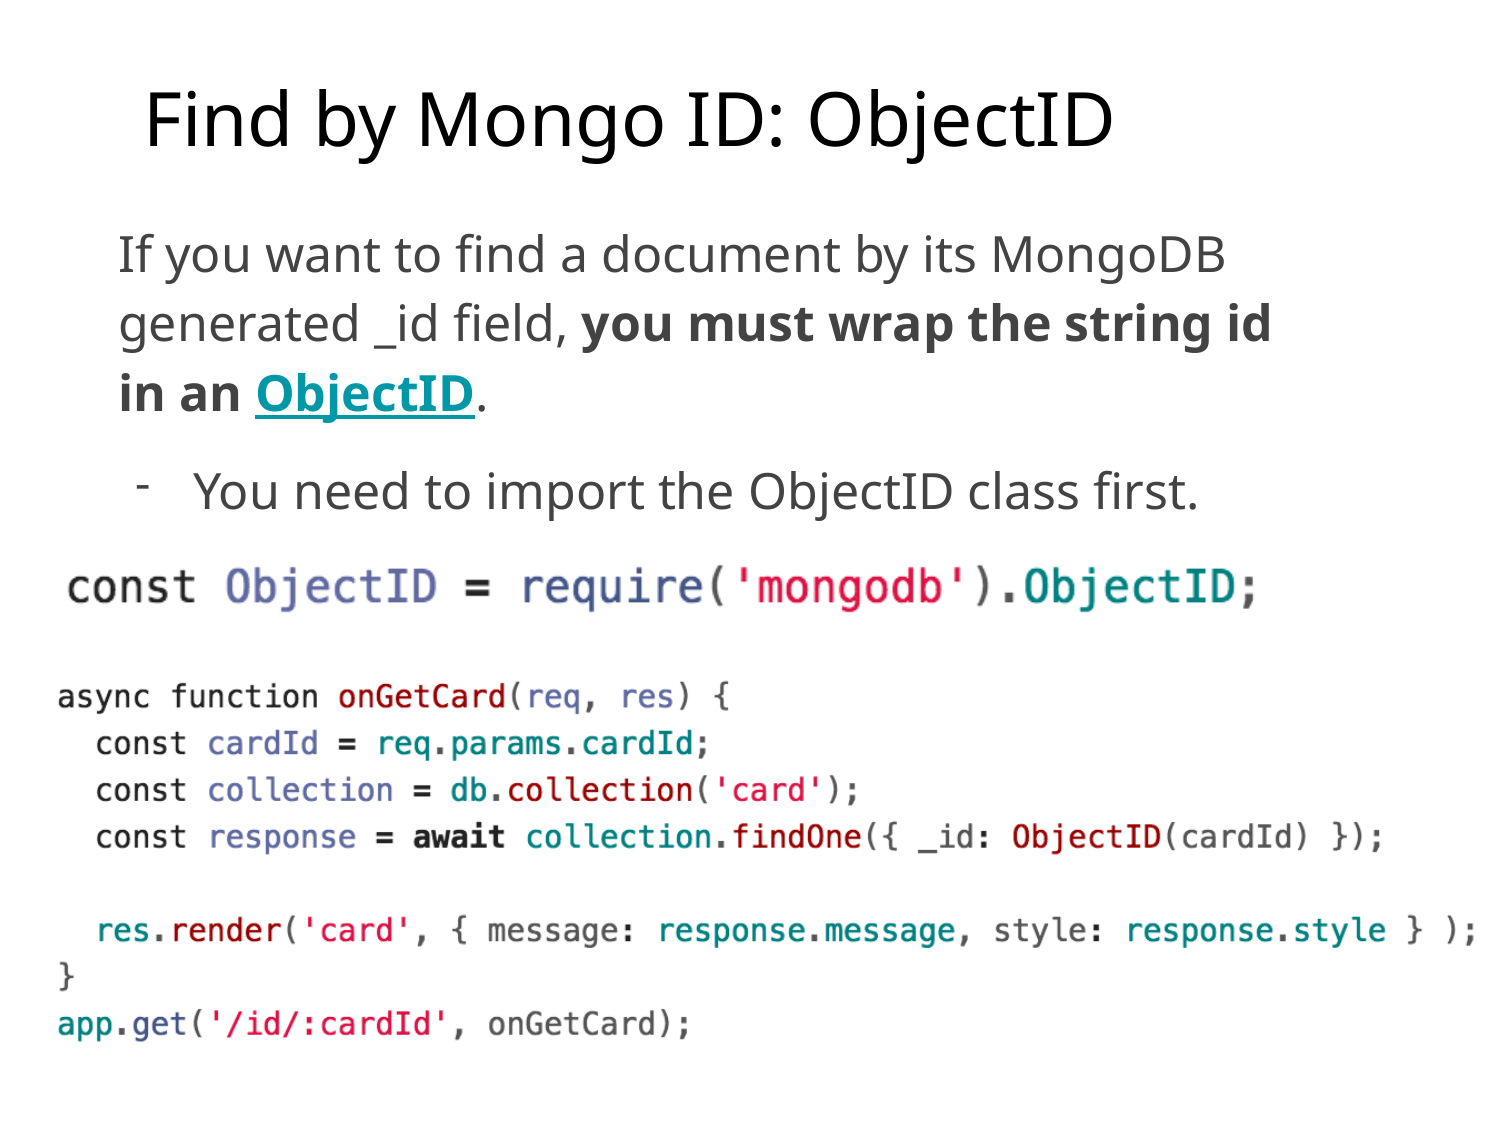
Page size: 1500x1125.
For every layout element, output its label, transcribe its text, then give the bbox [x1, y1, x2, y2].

list If you want to find a document by its MongoDB generated _id field, you must wrap the string id in an ObjectID. You need to import the ObjectID class first. [103, 198, 1347, 414]
title Find by Mongo ID: ObjectID [128, 56, 1372, 183]
picture [37, 654, 1488, 1066]
picture [24, 545, 1291, 625]
